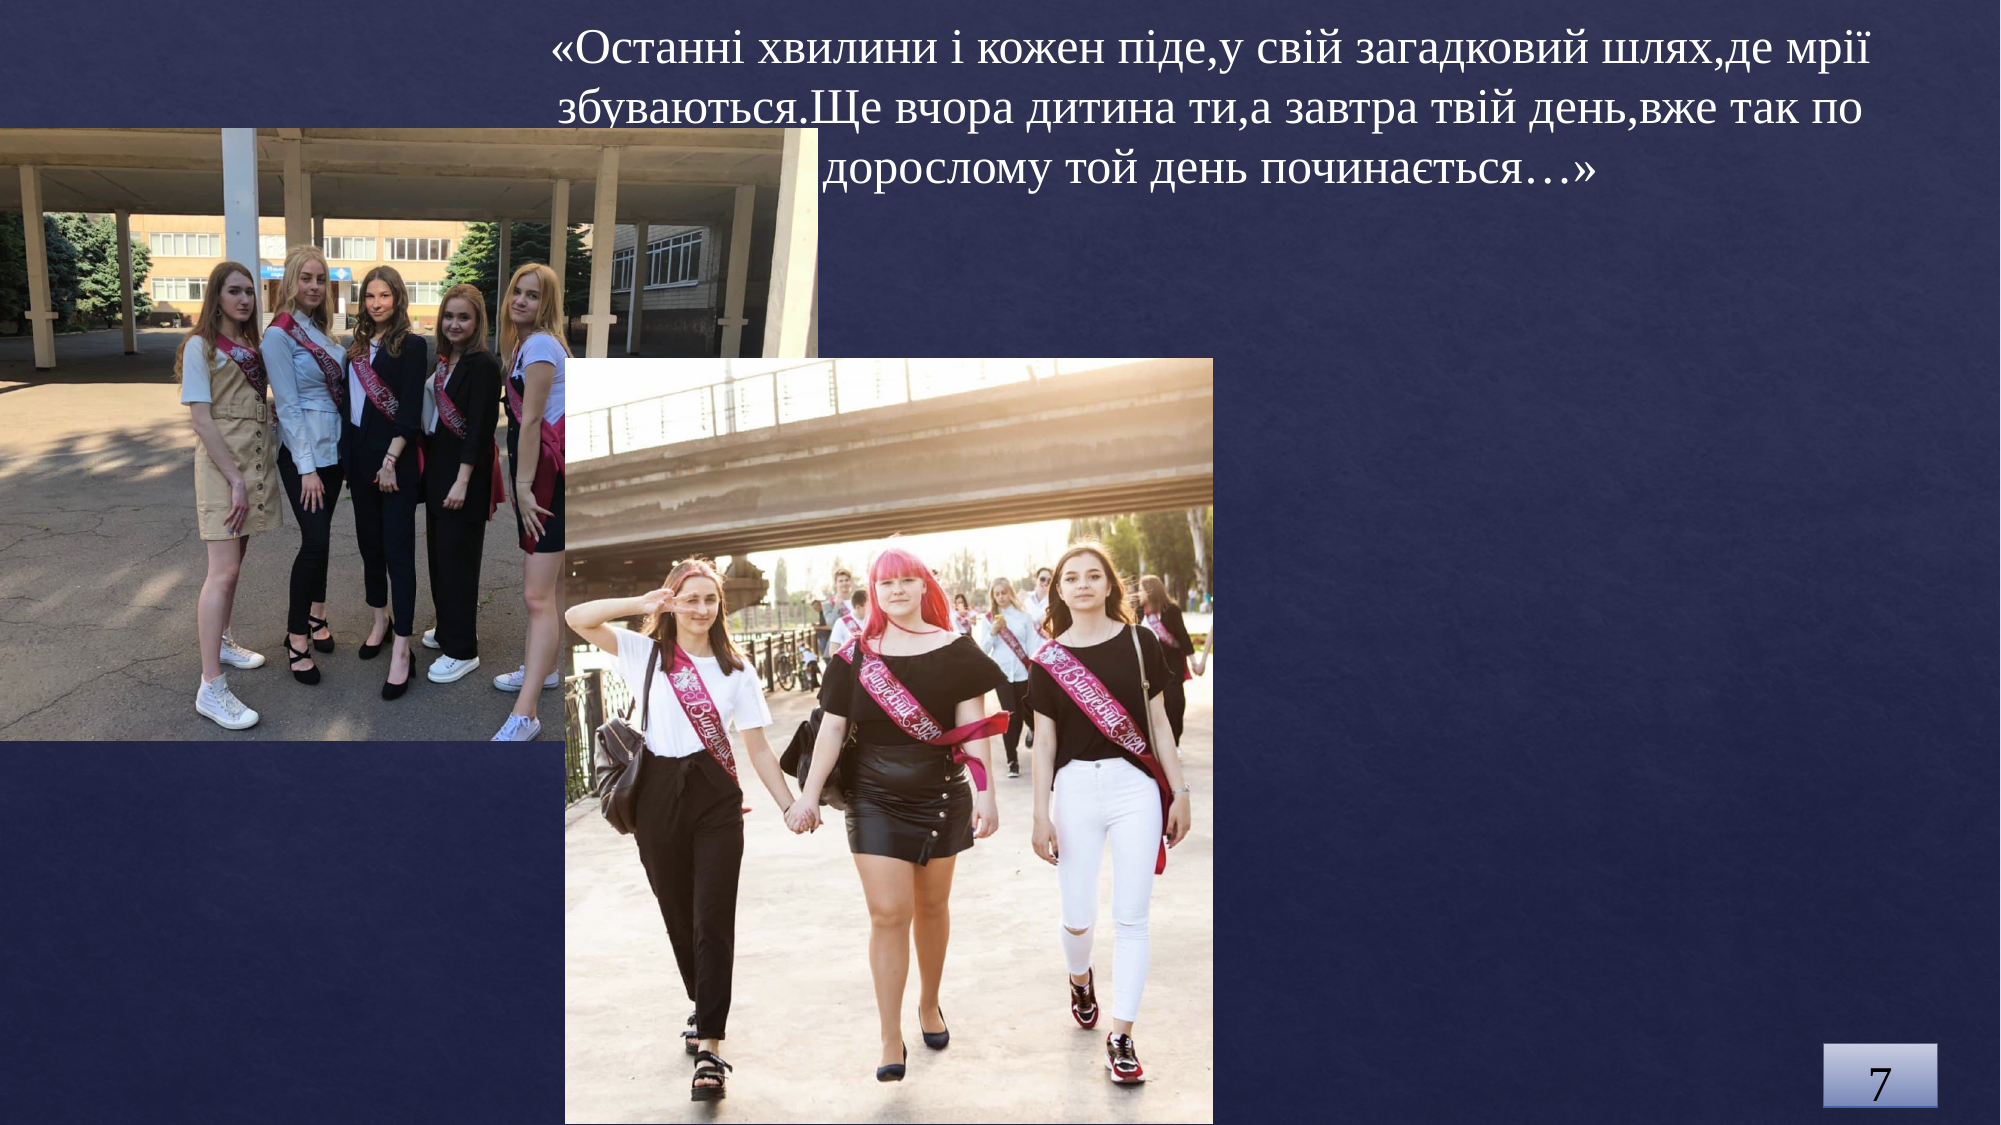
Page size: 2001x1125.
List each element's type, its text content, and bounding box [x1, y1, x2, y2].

text_box 7 [1823, 1044, 1937, 1107]
text_box «Останні хвилини і кожен піде,у свій загадковий шлях,де мрії збуваються.Ще вчора дитина ти,а завтра твій день,вже так по дорослому той день починається…» [443, 5, 1978, 203]
picture [0, 128, 1978, 1124]
